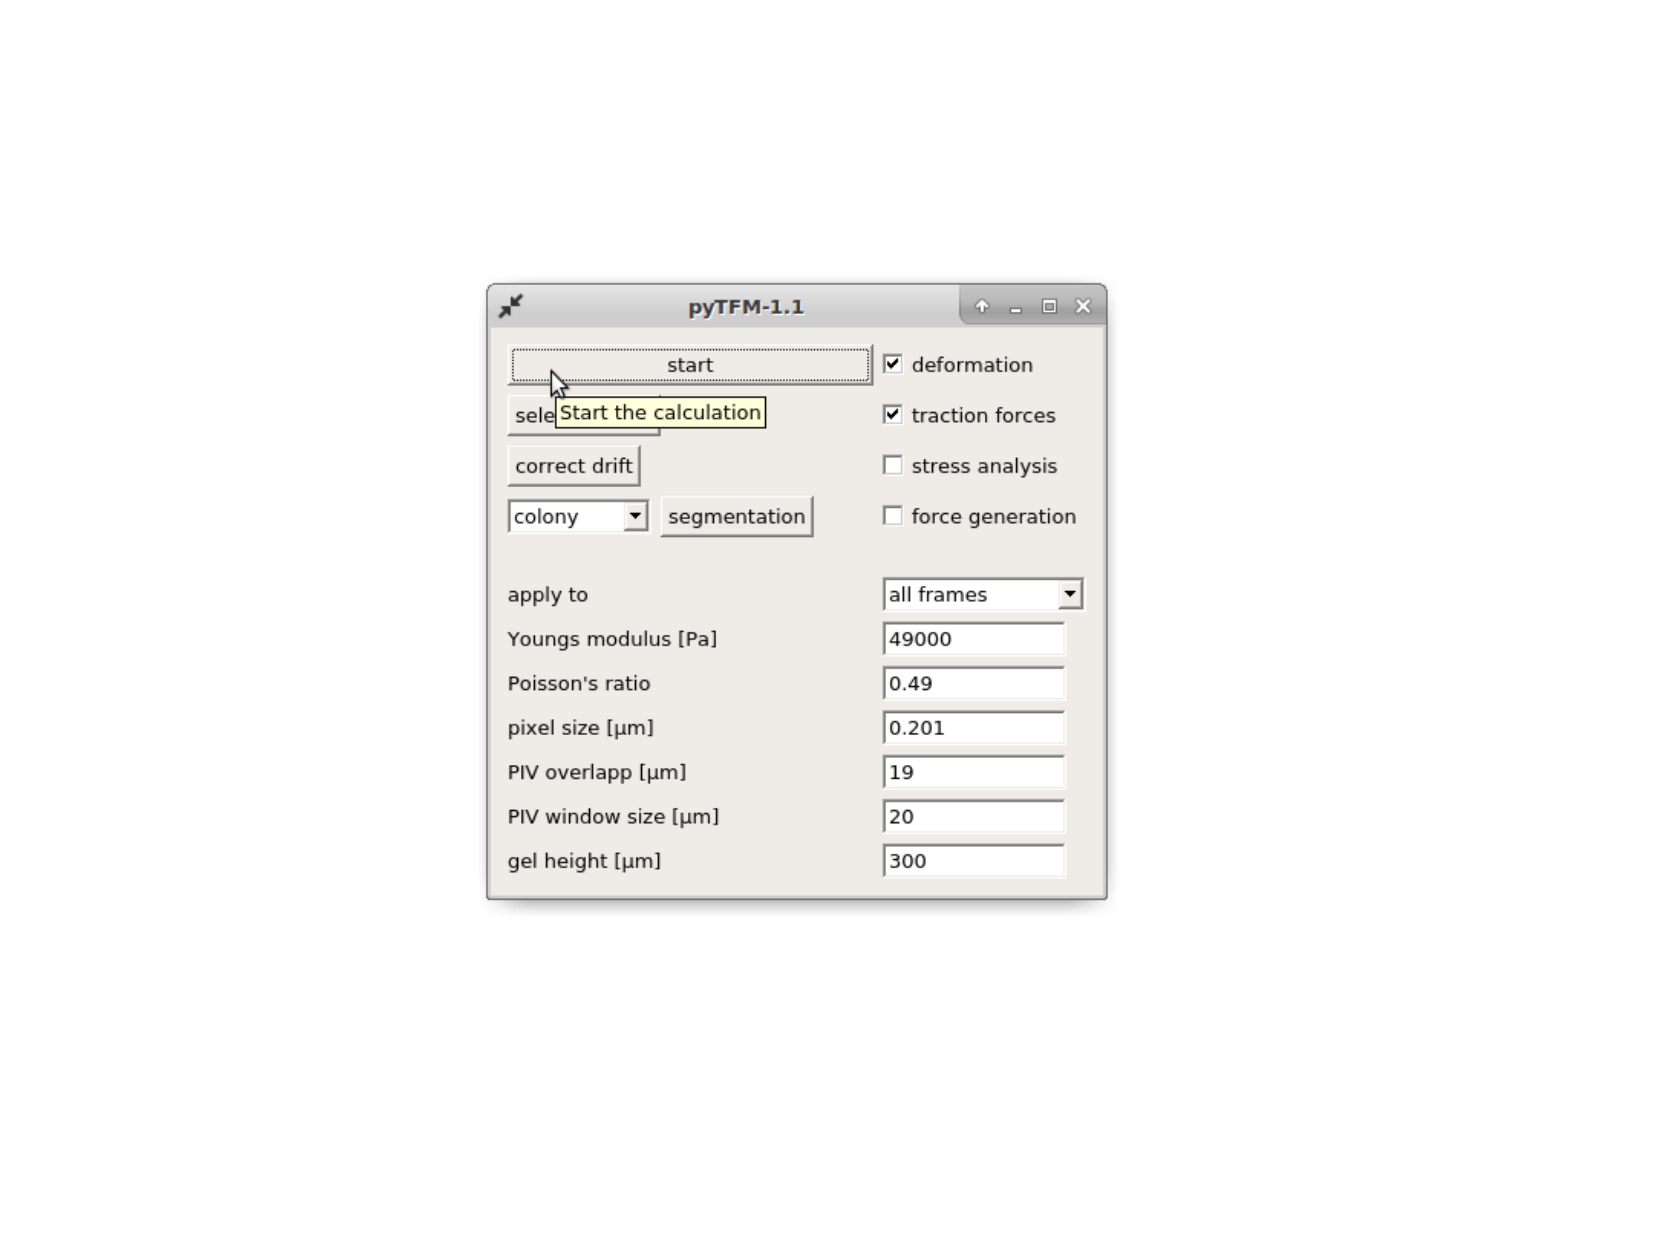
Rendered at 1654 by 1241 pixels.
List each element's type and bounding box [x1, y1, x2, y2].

picture [465, 265, 1160, 961]
